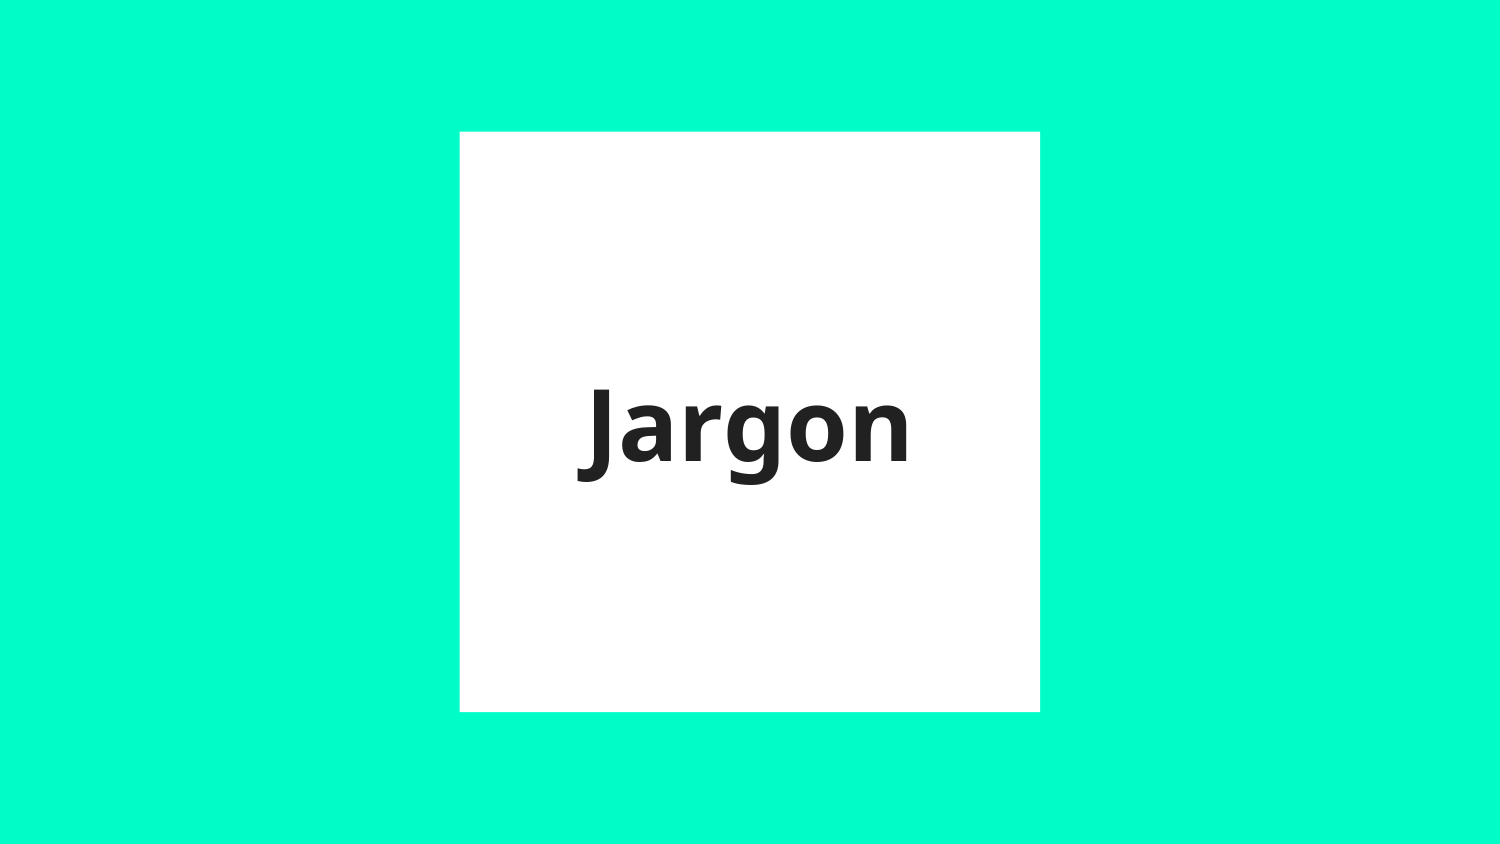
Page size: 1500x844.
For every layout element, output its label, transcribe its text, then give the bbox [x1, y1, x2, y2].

title Jargon [459, 131, 1041, 713]
